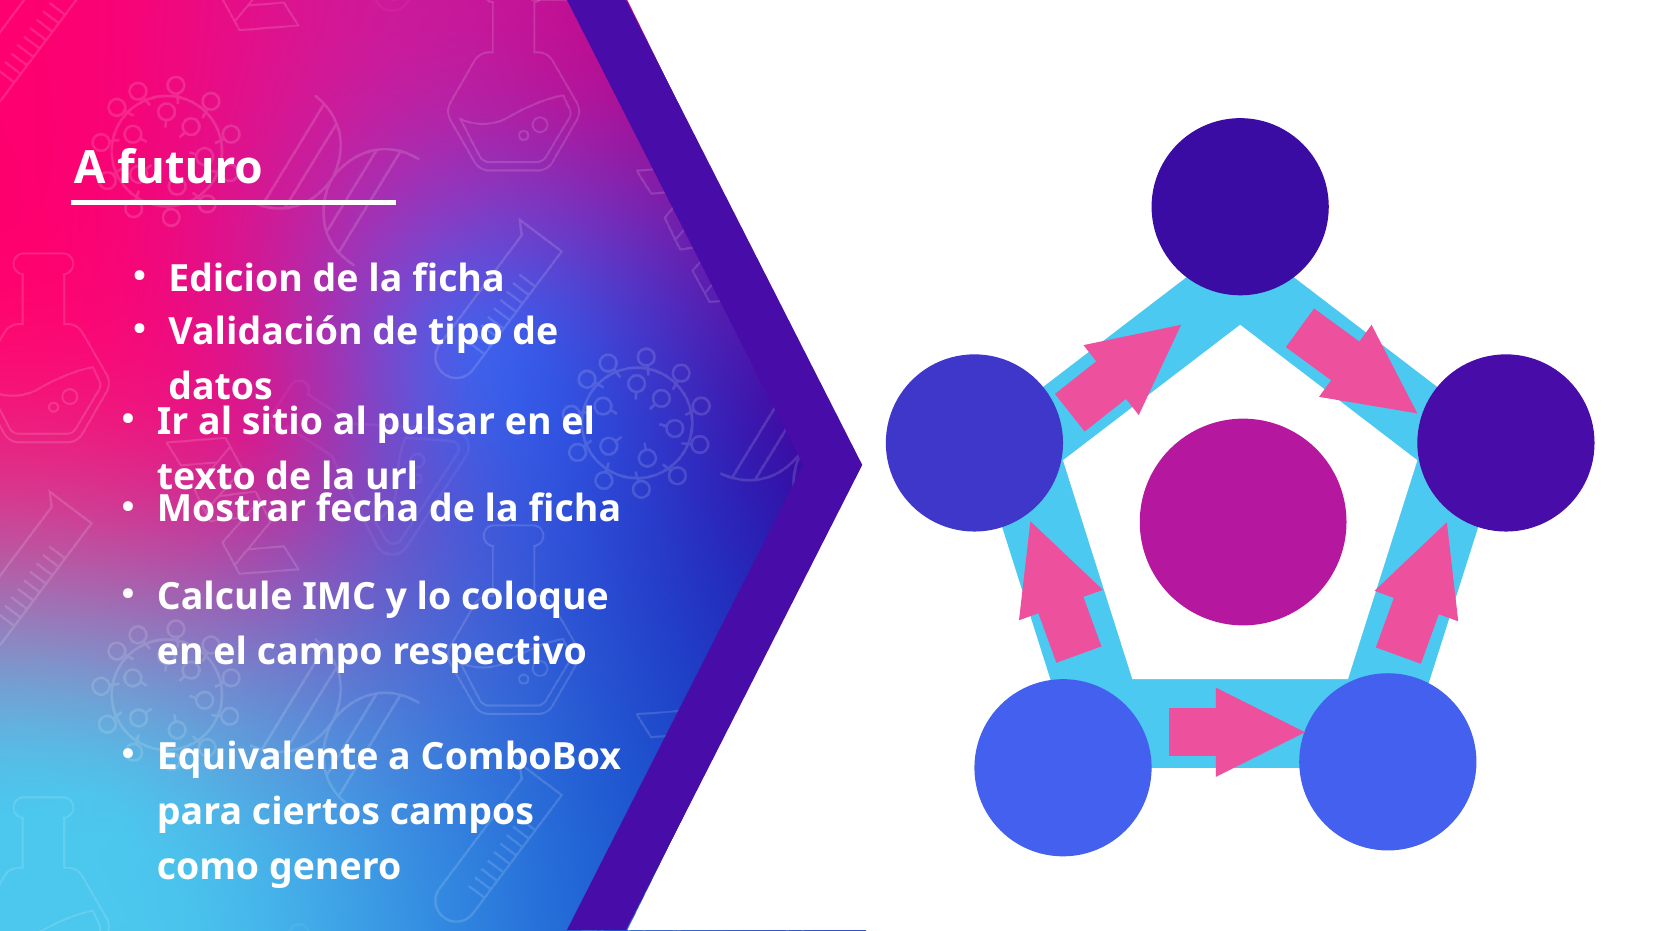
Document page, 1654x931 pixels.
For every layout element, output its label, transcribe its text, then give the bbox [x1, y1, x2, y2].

text_box Calcule IMC y lo coloque en el campo respectivo [106, 557, 639, 714]
text_box Ir al sitio al pulsar en el texto de la url [106, 382, 639, 470]
text_box A futuro [59, 118, 384, 256]
picture [0, 0, 802, 931]
text_box Equivalente a ComboBox para ciertos campos como genero [106, 718, 639, 921]
text_box Validación de tipo de datos [118, 292, 650, 402]
text_box Mostrar fecha de la ficha [106, 470, 639, 557]
text_box [531, 0, 1654, 931]
text_box Edicion de la ficha [118, 239, 650, 292]
